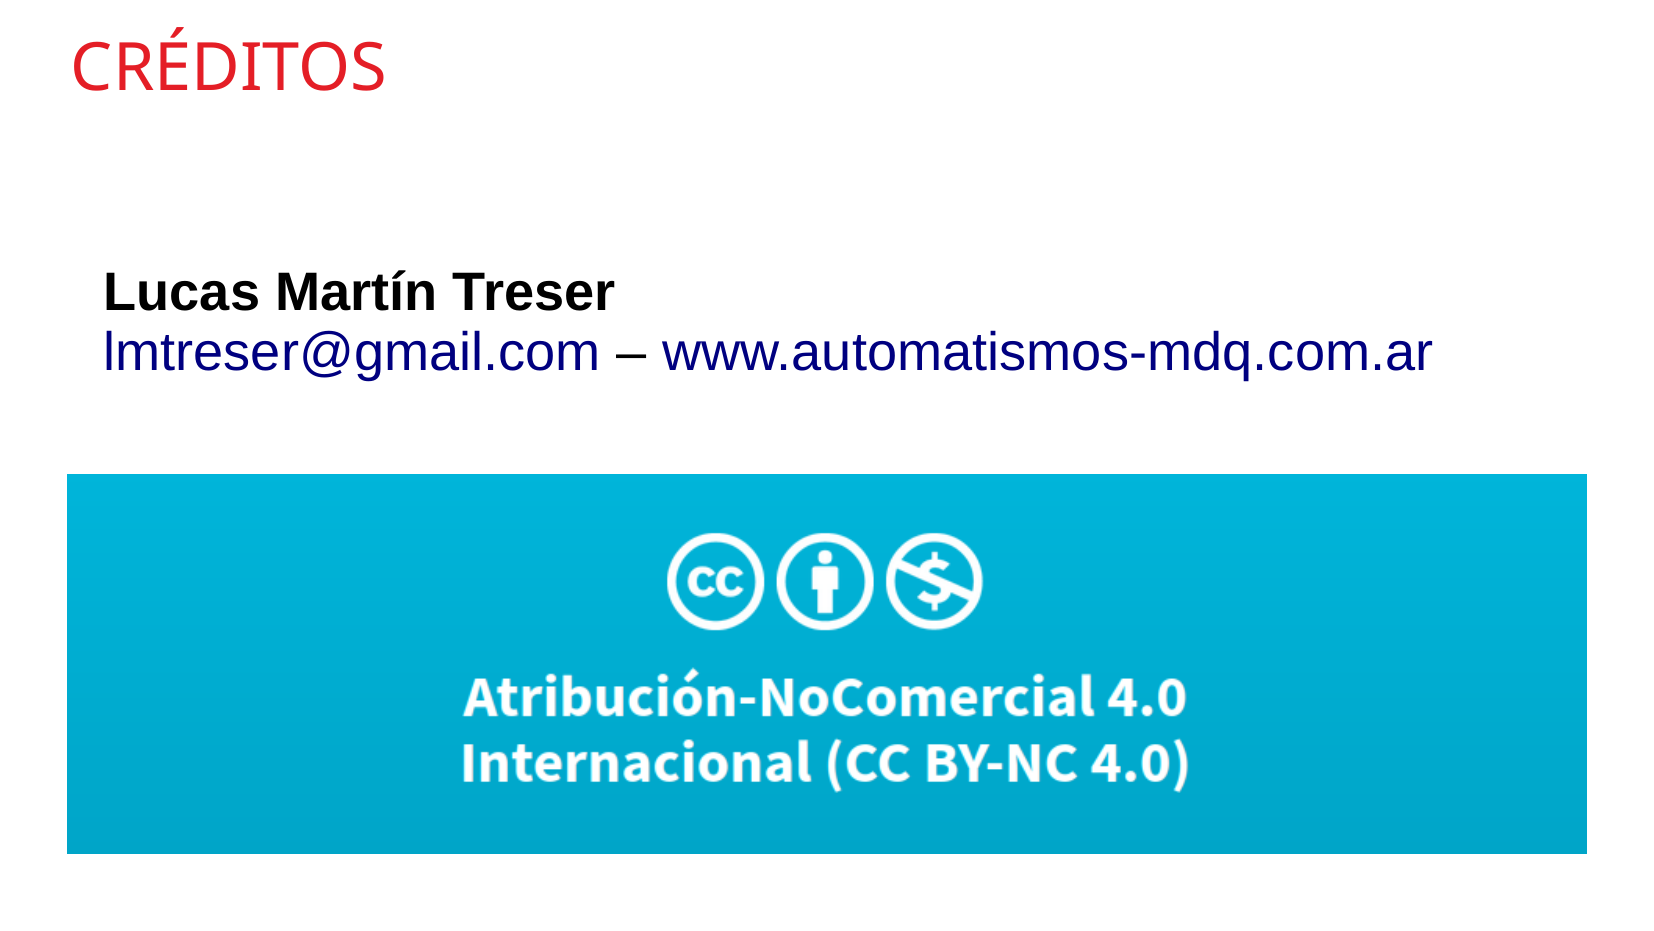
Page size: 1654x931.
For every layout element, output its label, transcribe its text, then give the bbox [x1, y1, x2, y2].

title CRÉDITOS [70, 11, 1347, 118]
text_box Lucas Martín Treser lmtreser@gmail.com – www.automatismos-mdq.com.ar [88, 253, 1565, 402]
picture [67, 474, 1587, 854]
